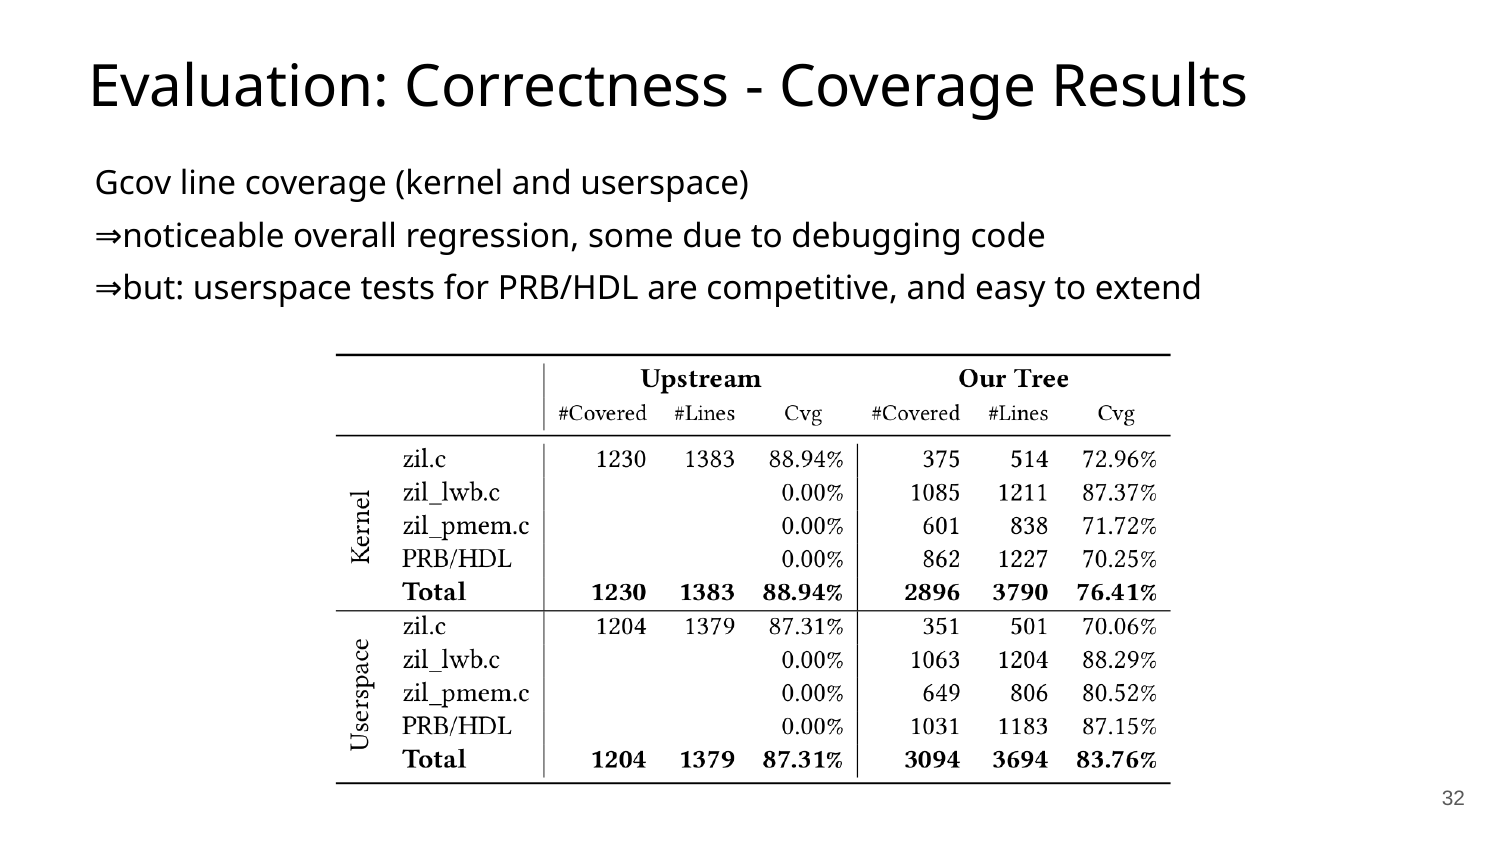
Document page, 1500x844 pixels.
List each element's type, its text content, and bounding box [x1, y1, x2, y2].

title Evaluation: Correctness - Coverage Results [73, 33, 1405, 165]
picture [320, 338, 1180, 797]
slide_number <number> [1389, 764, 1480, 830]
text_box Gcov line coverage (kernel and userspace) ⇒noticeable overall regression, some due to debugging code ⇒but: userspace tests for PRB/HDL are competitive, and easy to extend [79, 146, 1433, 312]
